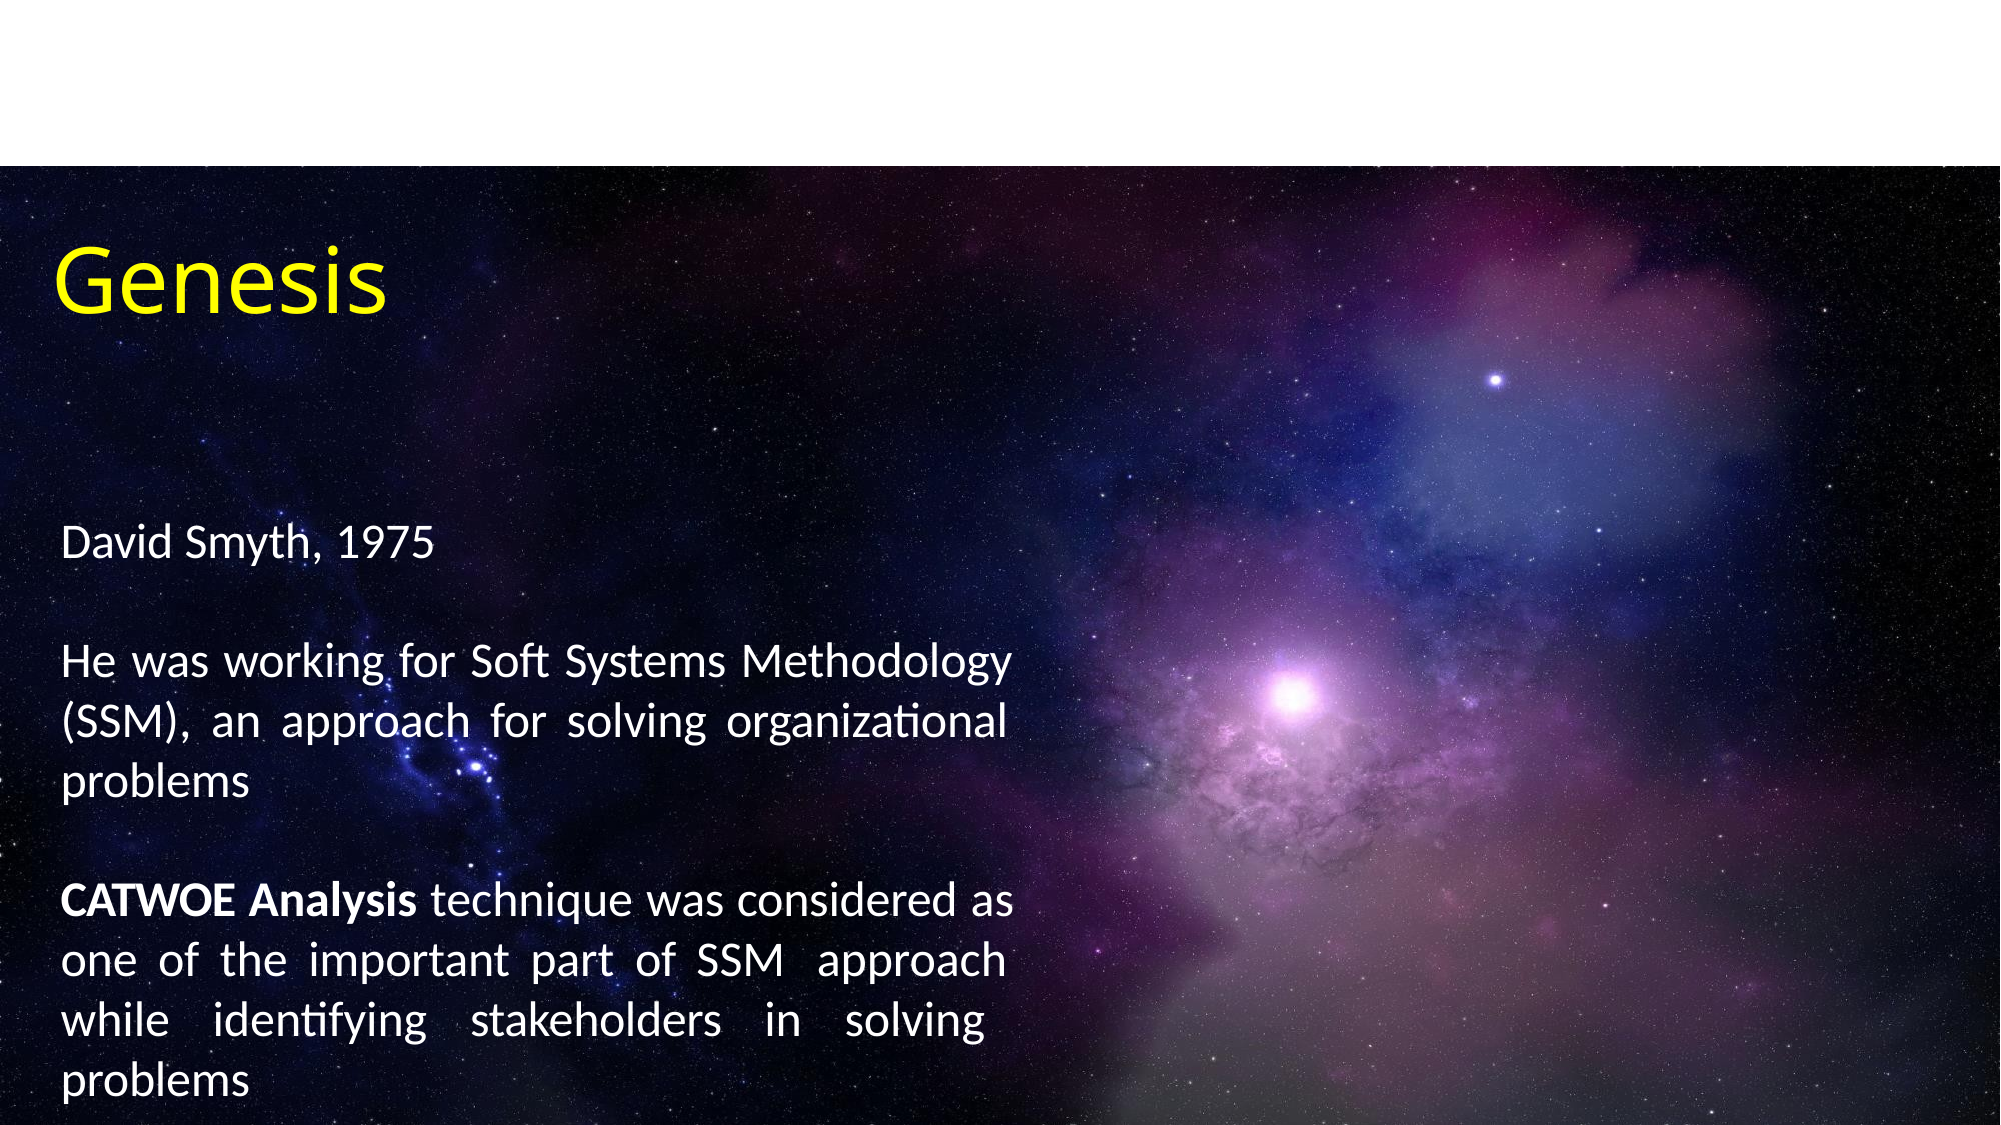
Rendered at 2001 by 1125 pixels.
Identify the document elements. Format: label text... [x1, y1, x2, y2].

title Genesis [48, 219, 735, 333]
picture [0, 166, 2000, 1125]
text_box David Smyth, 1975 He was working for Soft Systems Methodology (SSM), an approach for solving organizational problems CATWOE Analysis technique was considered as one of the important part of SSM approach while identifying stakeholders in solving problems [57, 505, 1047, 1112]
